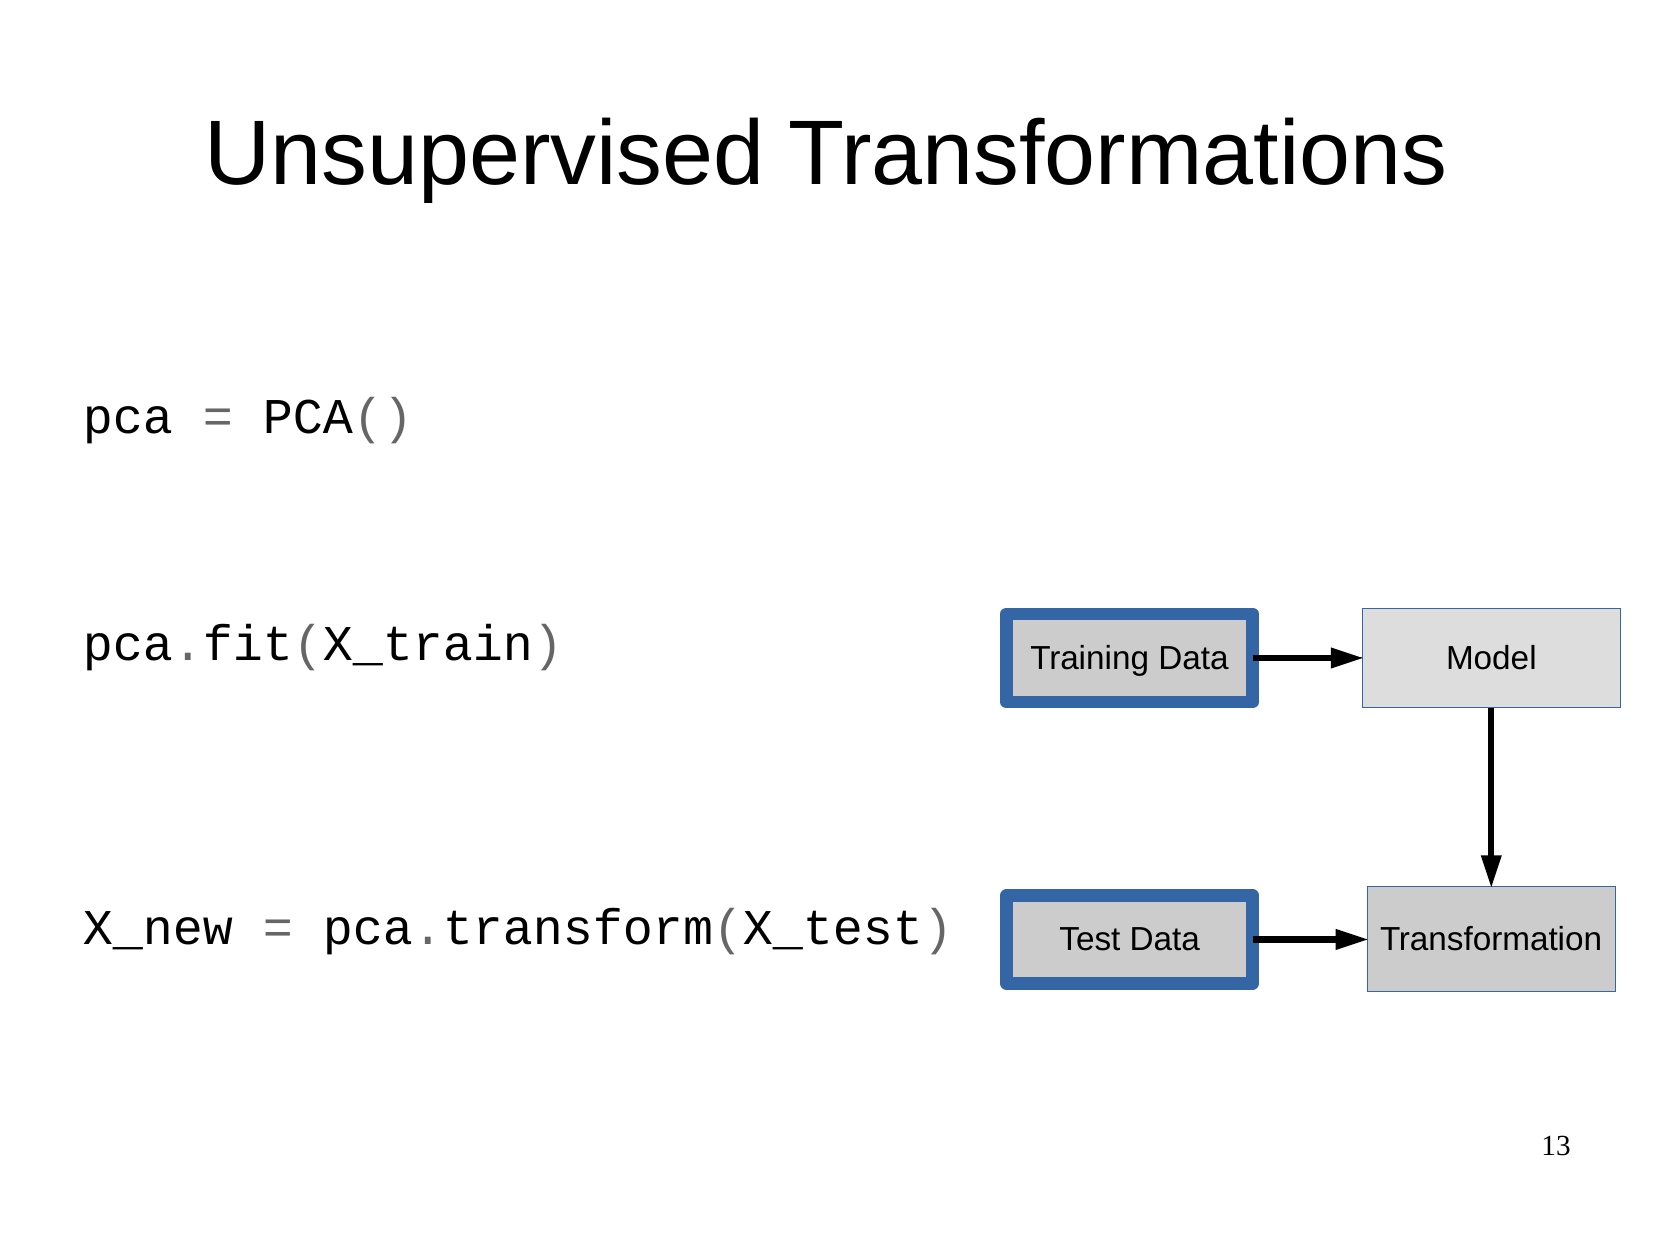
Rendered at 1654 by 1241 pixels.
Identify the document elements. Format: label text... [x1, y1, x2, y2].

text_box Model [1362, 608, 1621, 708]
text_box Training Data [1006, 613, 1253, 703]
text_box pca = PCA() pca.fit(X_train) X_new = pca.transform(X_test) [82, 392, 954, 1008]
text_box Test Data [1006, 895, 1253, 984]
title Unsupervised Transformations [82, 49, 1571, 257]
text_box Transformation [1367, 886, 1616, 992]
